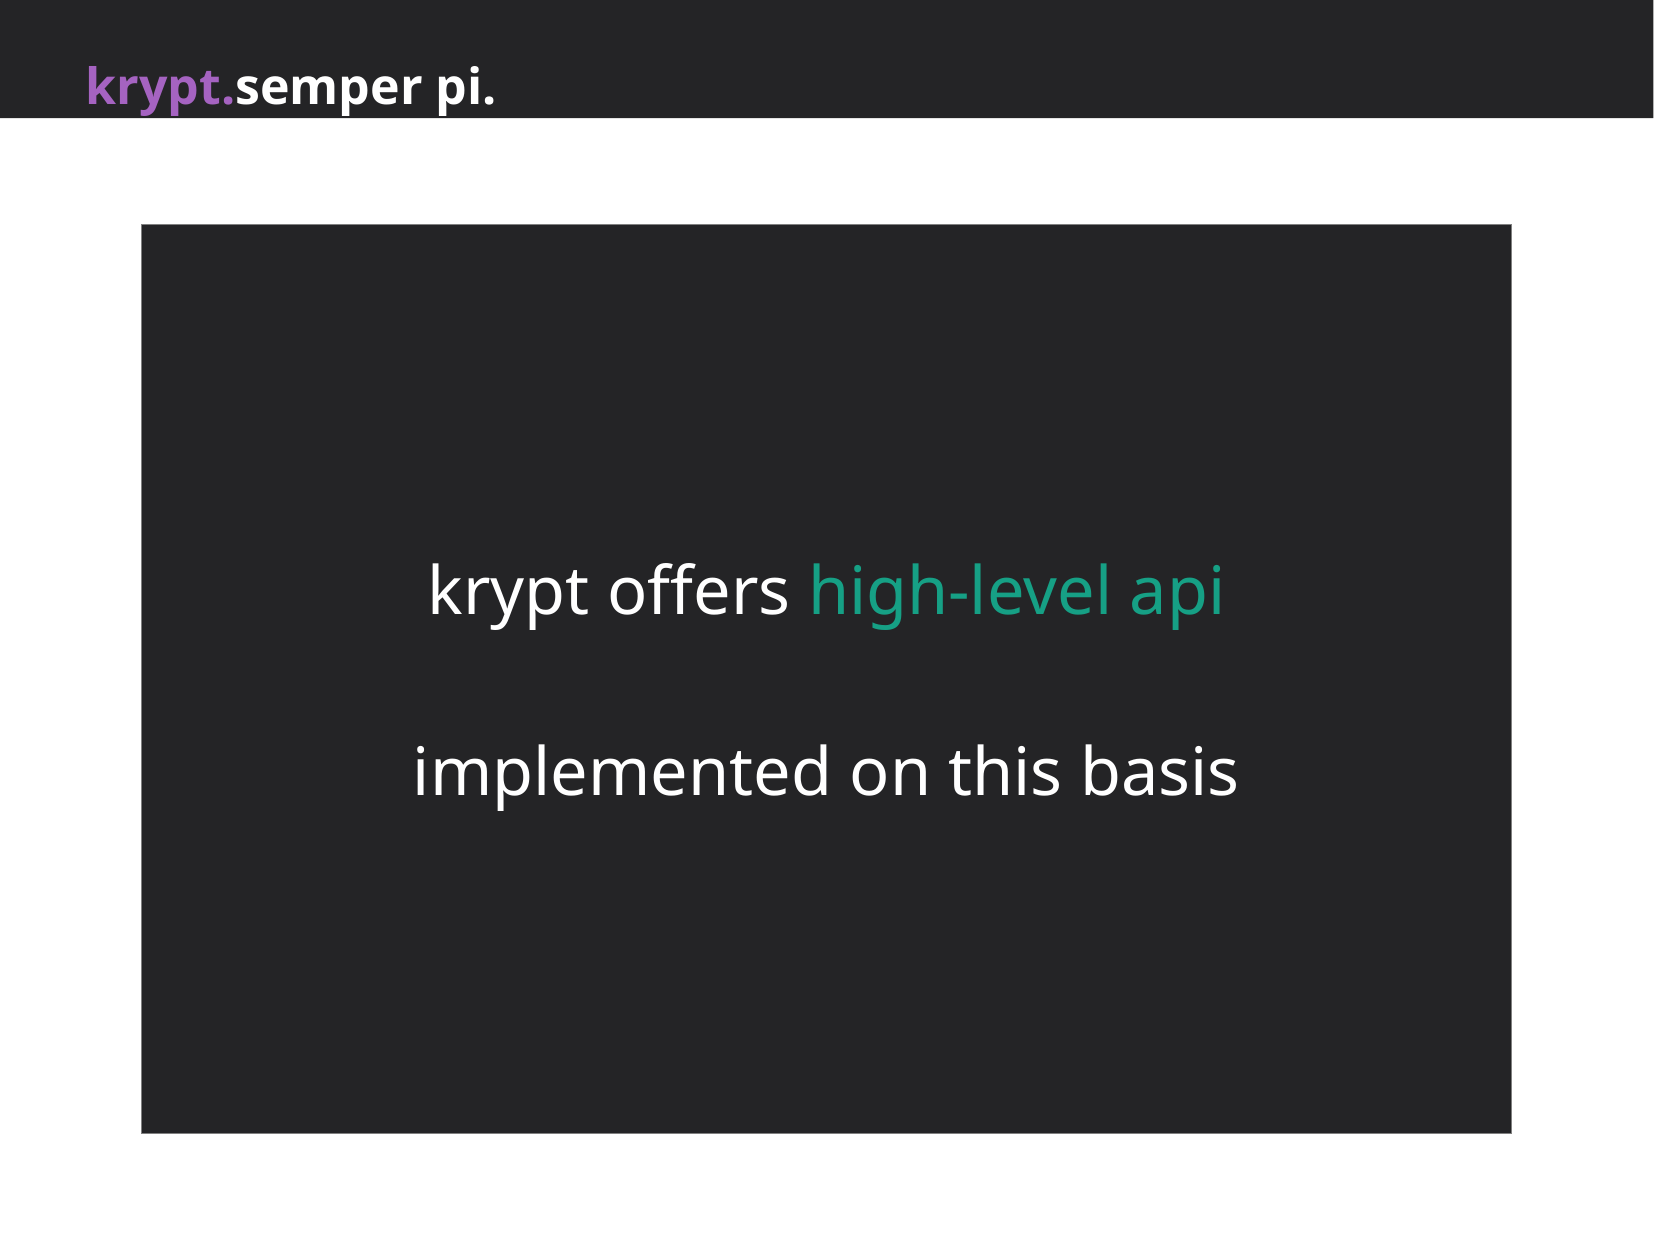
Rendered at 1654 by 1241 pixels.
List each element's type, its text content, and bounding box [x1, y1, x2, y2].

text_box [0, 0, 1654, 119]
text_box krypt.semper pi. [70, 43, 544, 119]
text_box krypt offers high-level api implemented on this basis [141, 224, 1512, 1134]
